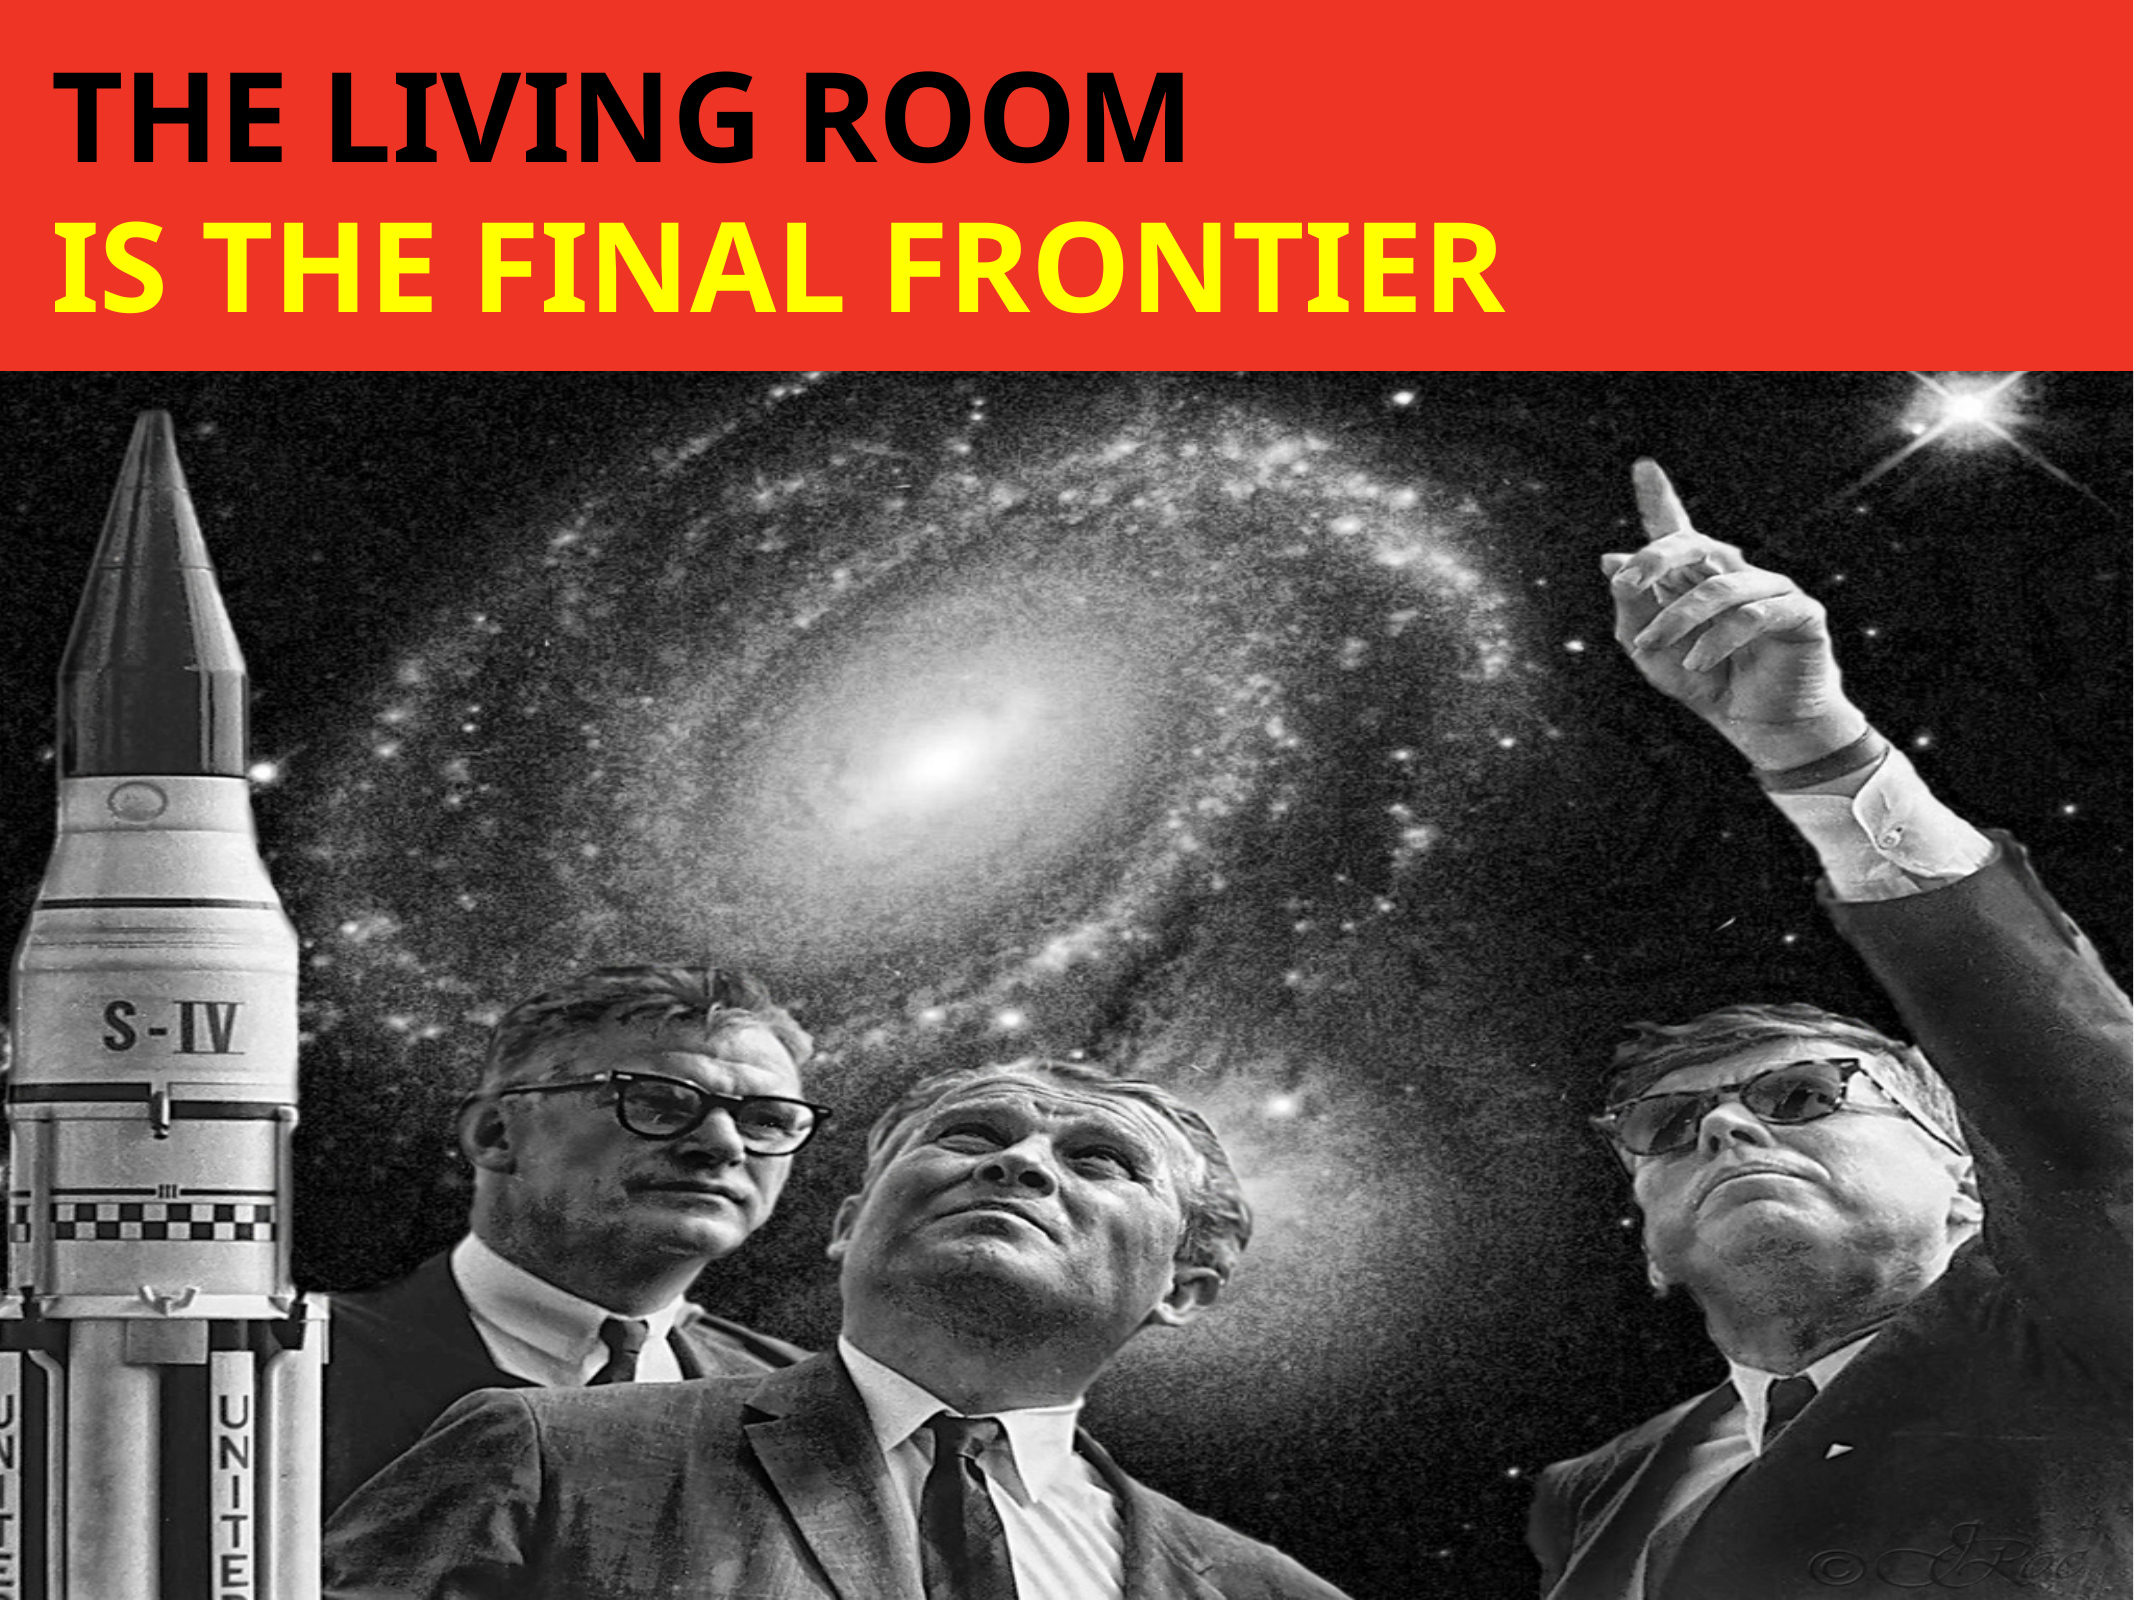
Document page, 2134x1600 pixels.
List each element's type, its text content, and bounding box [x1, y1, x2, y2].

text_box THE LIVING ROOM IS THE FINAL FRONTIER [41, 37, 1913, 371]
picture [0, 371, 2134, 1600]
